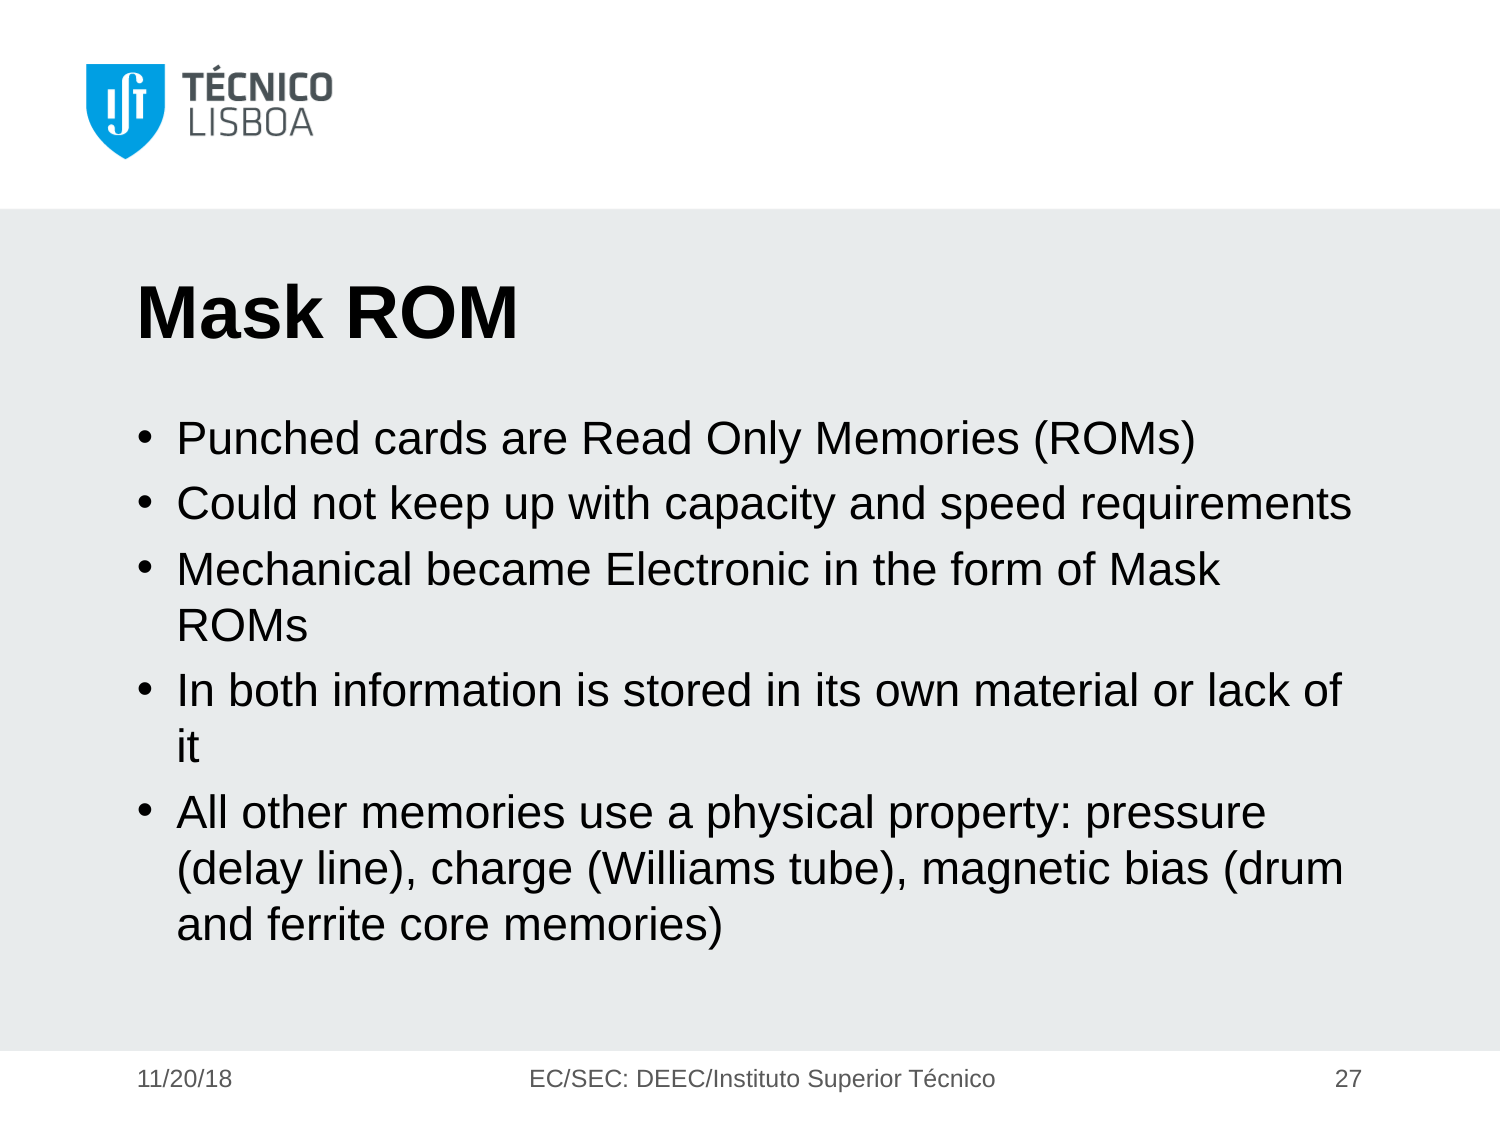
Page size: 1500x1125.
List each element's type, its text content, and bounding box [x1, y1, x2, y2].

list Punched cards are Read Only Memories (ROMs) Could not keep up with capacity and speed requirements Mechanical became Electronic in the form of Mask ROMs In both information is stored in its own material or lack of it All other memories use a physical property: pressure (delay line), charge (Williams tube), magnetic bias (drum and ferrite core memories) [121, 400, 1378, 1005]
slide_number 11/20/18 [121, 1052, 425, 1103]
footer EC/SEC: DEEC/Instituto Superior Técnico [512, 1052, 1021, 1103]
slide_number <number> [1077, 1052, 1378, 1103]
title Mask ROM [121, 237, 1378, 381]
picture [0, 0, 1500, 1125]
